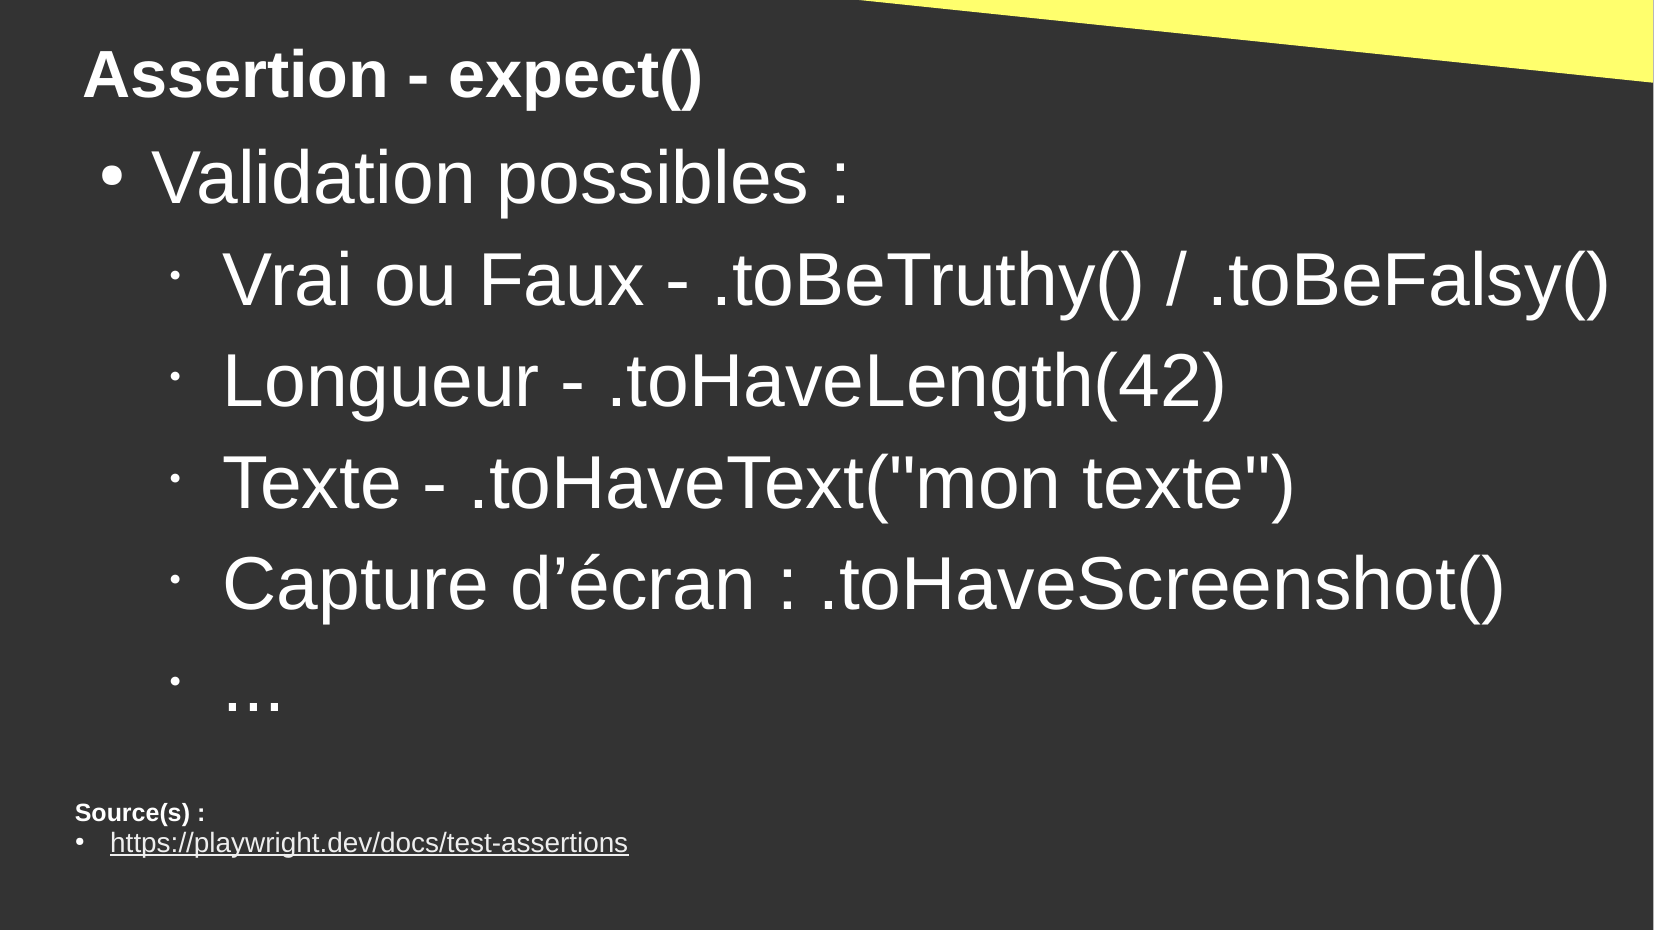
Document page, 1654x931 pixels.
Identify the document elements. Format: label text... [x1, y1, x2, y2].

text_box [859, 0, 1653, 83]
list Validation possibles : Vrai ou Faux - .toBeTruthy() / .toBeFalsy() Longueur - .toHaveLength(42) Texte - .toHaveText("mon texte") Capture d’écran : .toHaveScreenshot() ... [80, 135, 1619, 768]
text_box Source(s) : https://playwright.dev/docs/test-assertions [60, 791, 1546, 898]
title Assertion - expect() [82, 37, 1004, 119]
